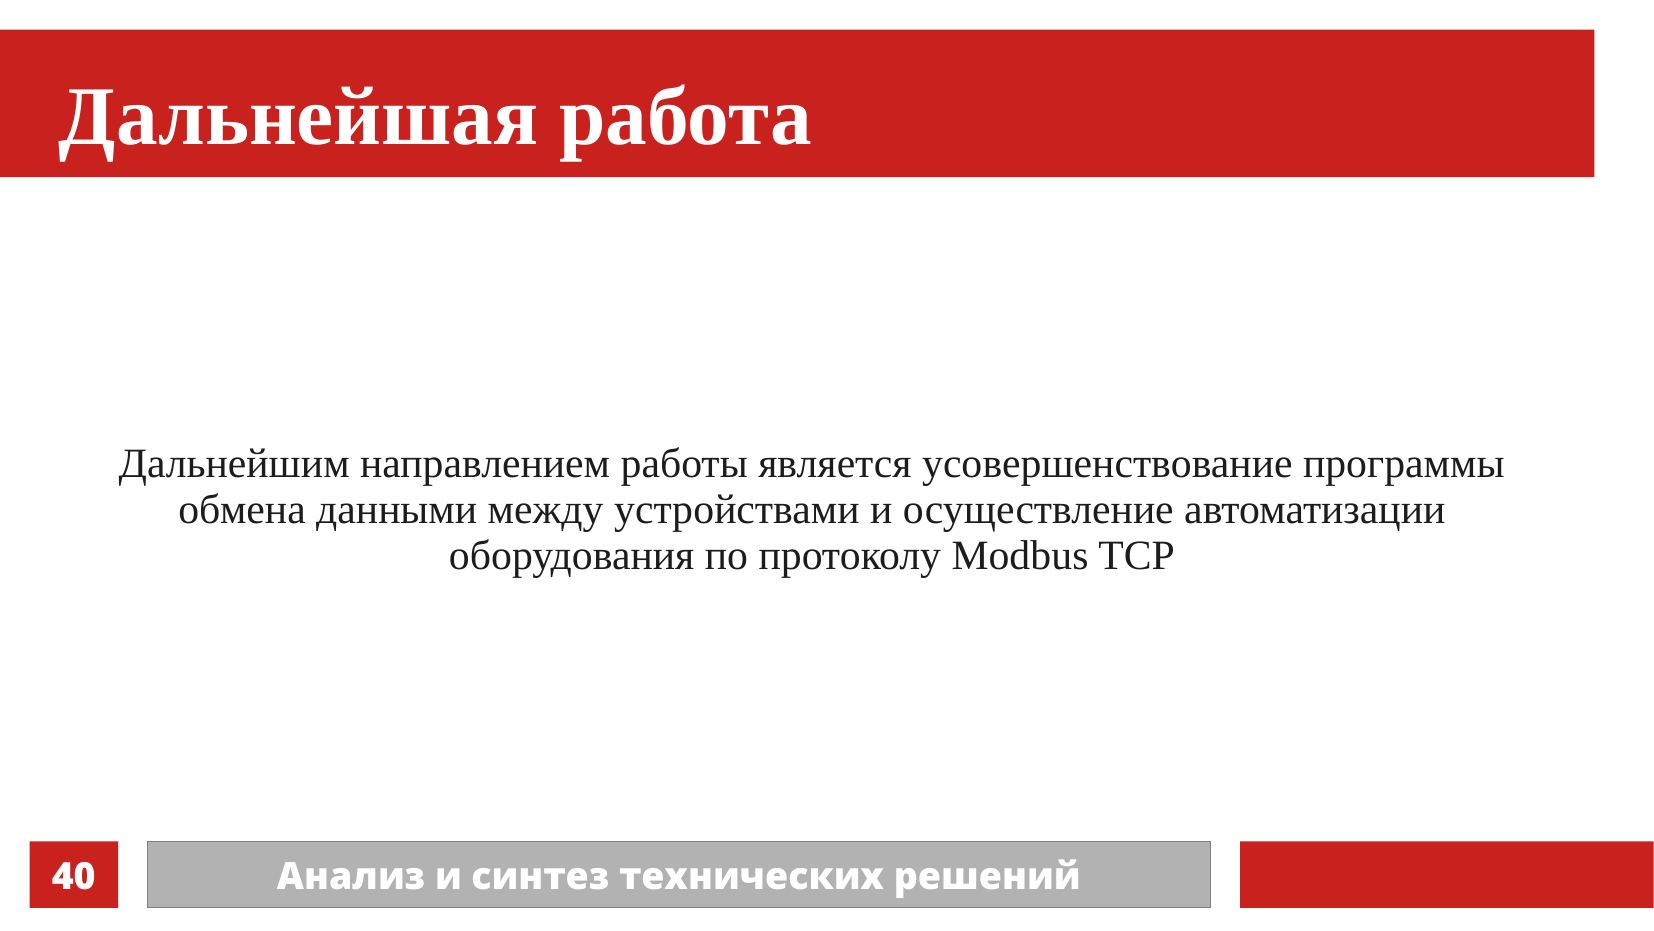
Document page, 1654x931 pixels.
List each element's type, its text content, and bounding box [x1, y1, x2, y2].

title Дальнейшая работа [59, 44, 1595, 163]
list Дальнейшим направлением работы является усовершенствование программы обмена данными между устройствами и осуществление автоматизации оборудования по протоколу Modbus TCP [59, 221, 1565, 798]
